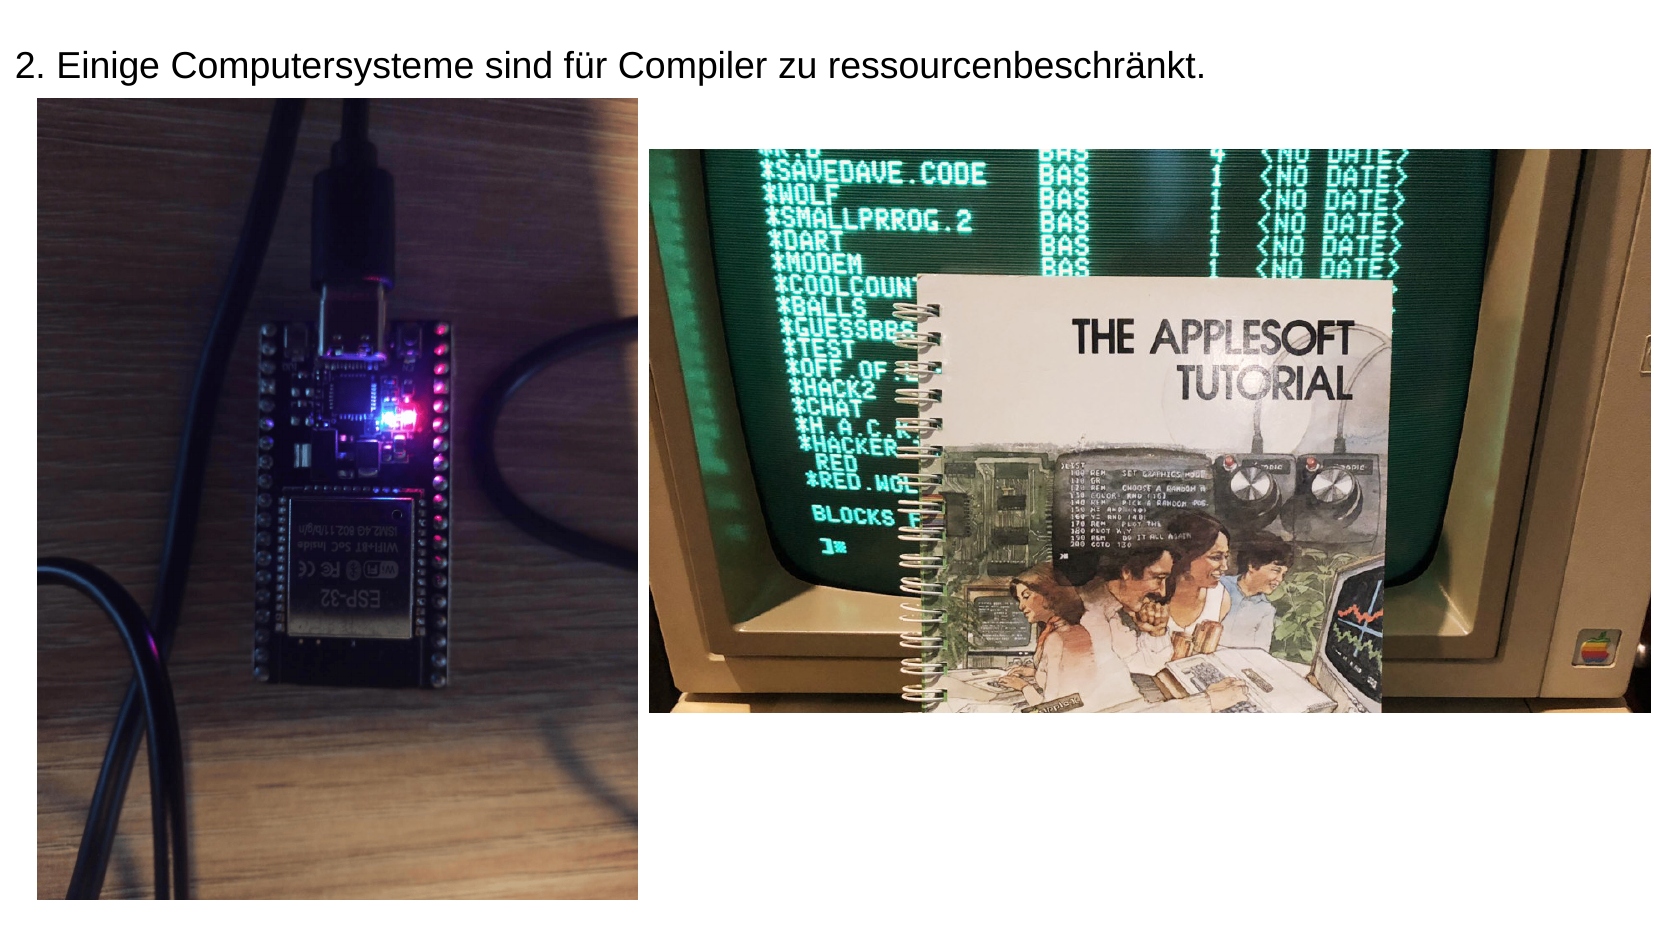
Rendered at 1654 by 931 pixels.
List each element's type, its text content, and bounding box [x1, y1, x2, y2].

picture [37, 98, 638, 901]
text_box 2. Einige Computersysteme sind für Compiler zu ressourcenbeschränkt. [0, 37, 1388, 162]
picture [649, 149, 1651, 713]
